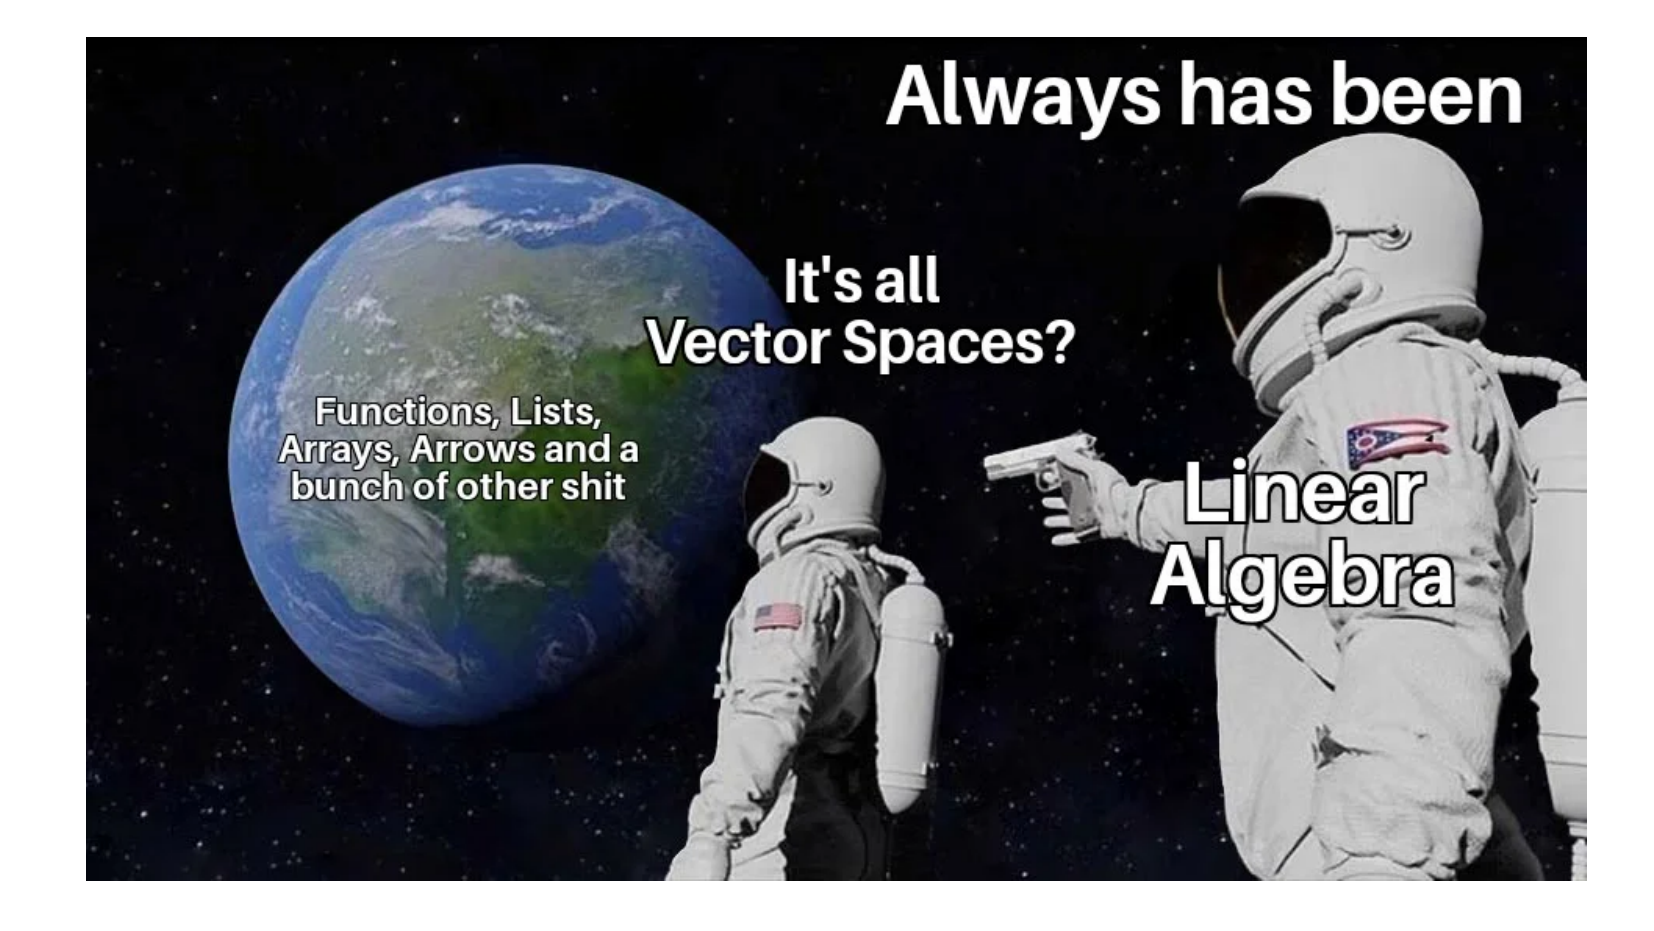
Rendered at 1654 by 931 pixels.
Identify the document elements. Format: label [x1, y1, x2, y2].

picture [86, 37, 1587, 881]
